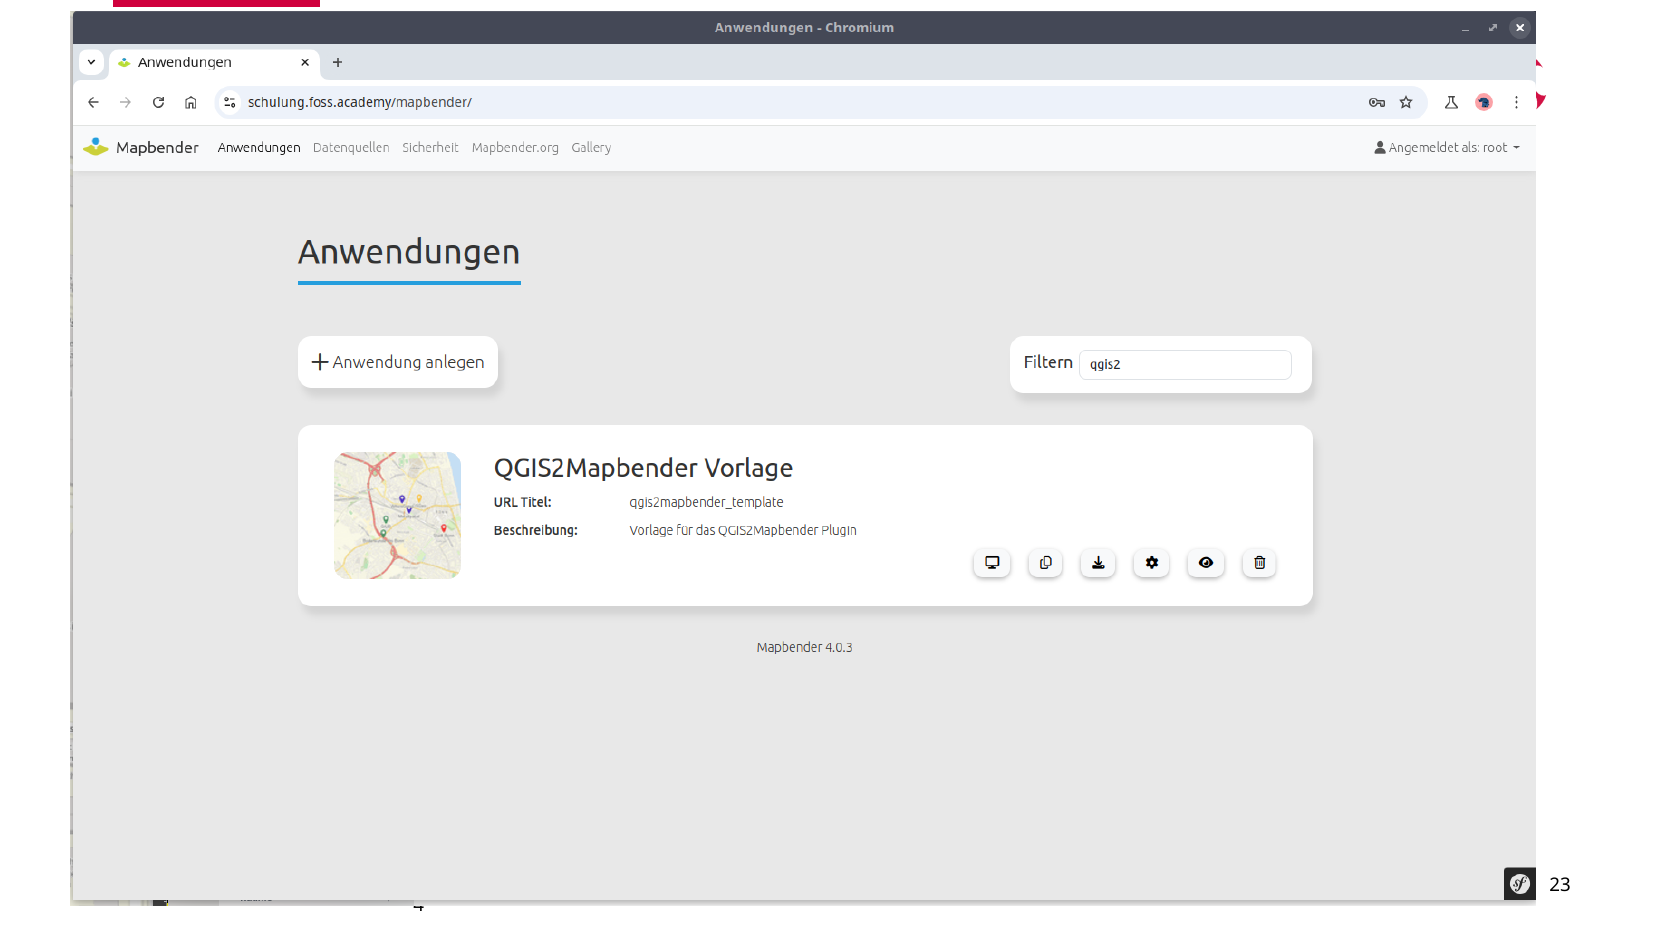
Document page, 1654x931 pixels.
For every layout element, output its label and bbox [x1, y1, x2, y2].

picture [70, 11, 1554, 906]
